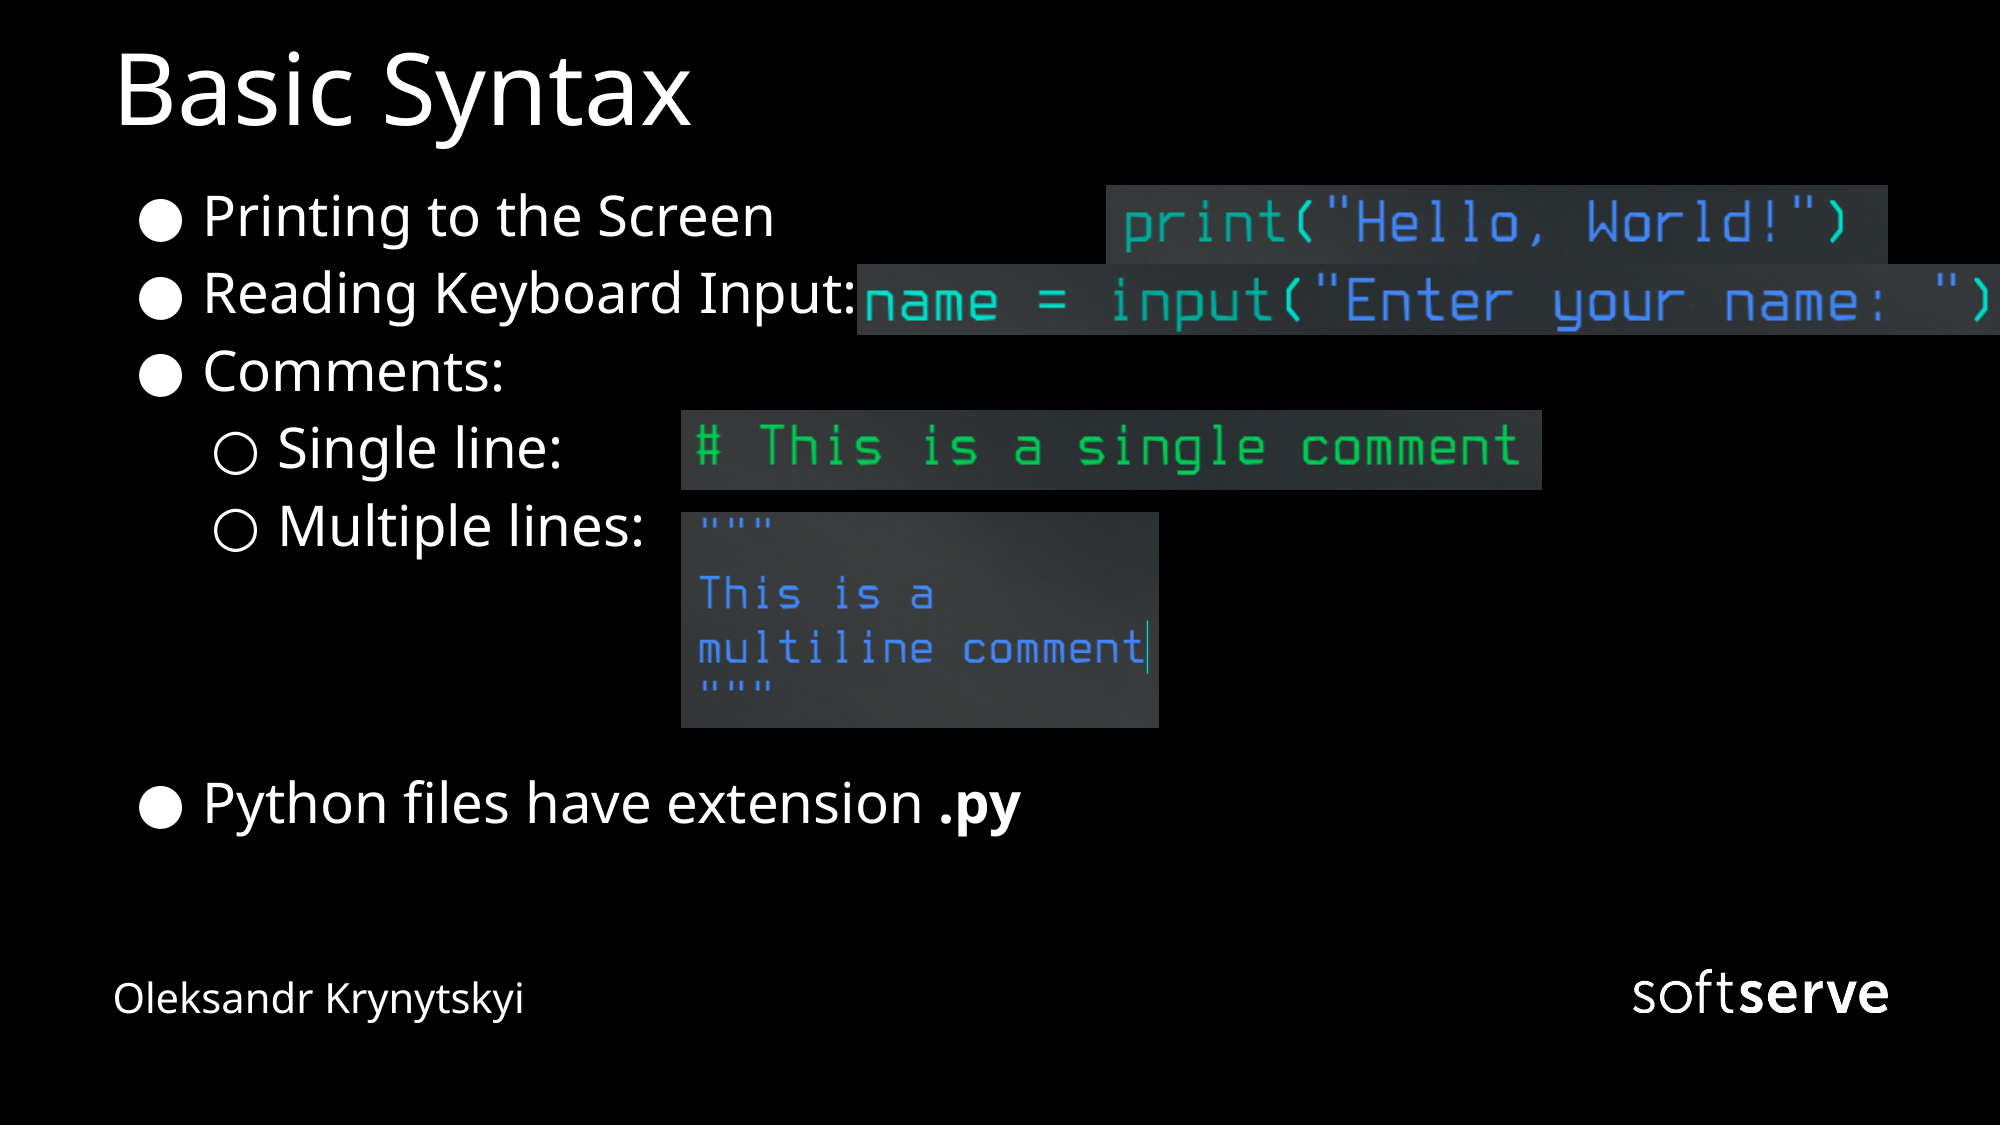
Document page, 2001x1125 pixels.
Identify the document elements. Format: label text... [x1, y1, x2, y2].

picture [1633, 968, 1888, 1013]
picture [681, 410, 1542, 490]
title Basic Syntax [112, 33, 1888, 154]
list Oleksandr Krynytskyi [112, 970, 682, 1019]
picture [857, 185, 2000, 335]
picture [681, 512, 1159, 728]
text_box Printing to the Screen Reading Keyboard Input: Comments: Single line: Multiple lines: Python files have extension .py [112, 154, 1888, 900]
